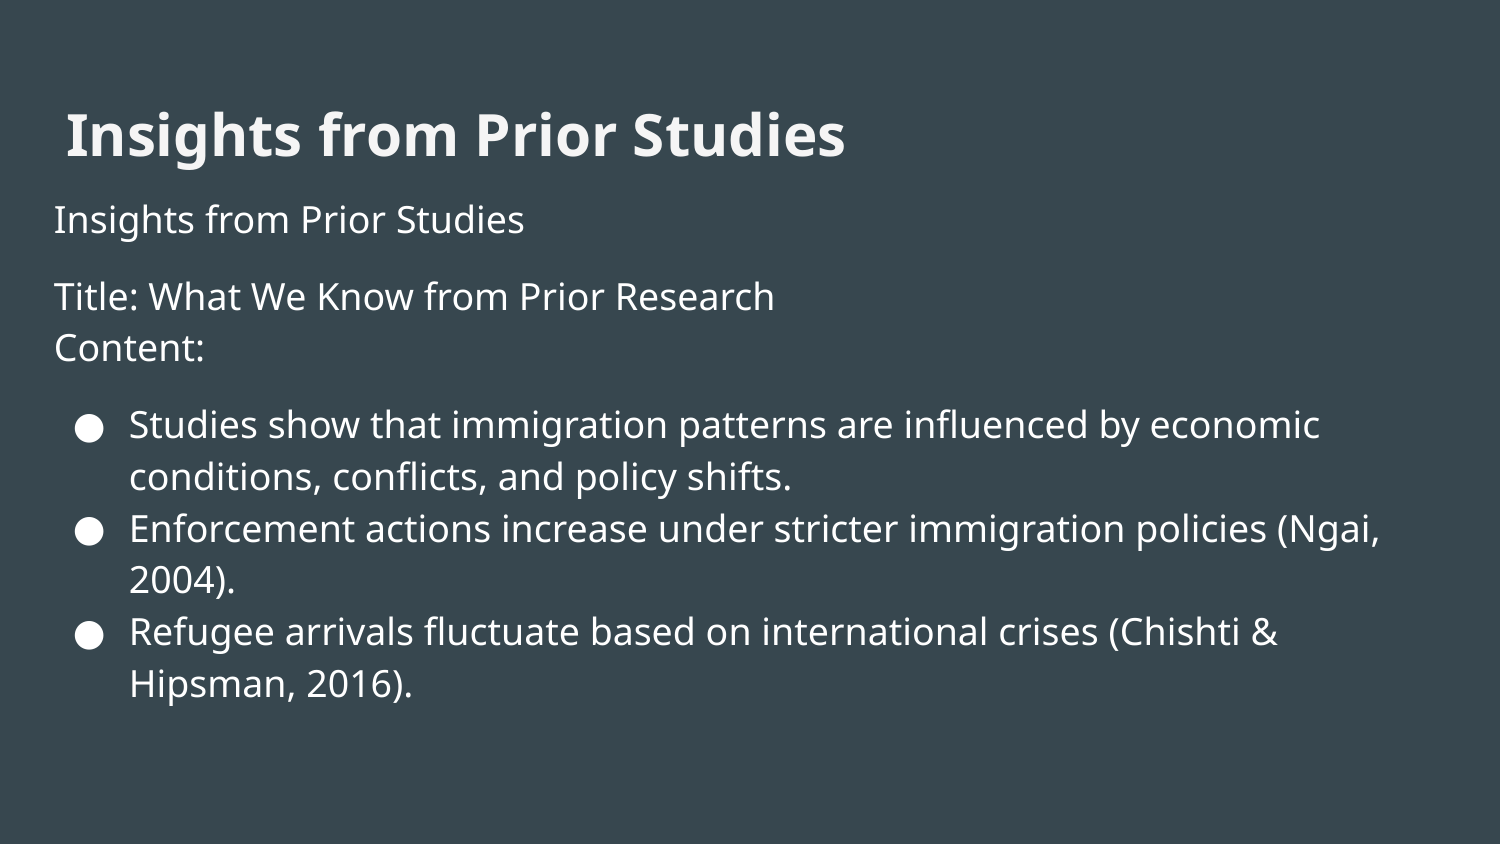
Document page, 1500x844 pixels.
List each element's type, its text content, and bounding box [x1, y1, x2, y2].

title Insights from Prior Studies [51, 72, 1449, 167]
list Insights from Prior Studies Title: What We Know from Prior Research Content: Studies show that immigration patterns are influenced by economic conditions, conflicts, and policy shifts. Enforcement actions increase under stricter immigration policies (Ngai, 2004). Refugee arrivals fluctuate based on international crises (Chishti & Hipsman, 2016). [39, 174, 1437, 735]
